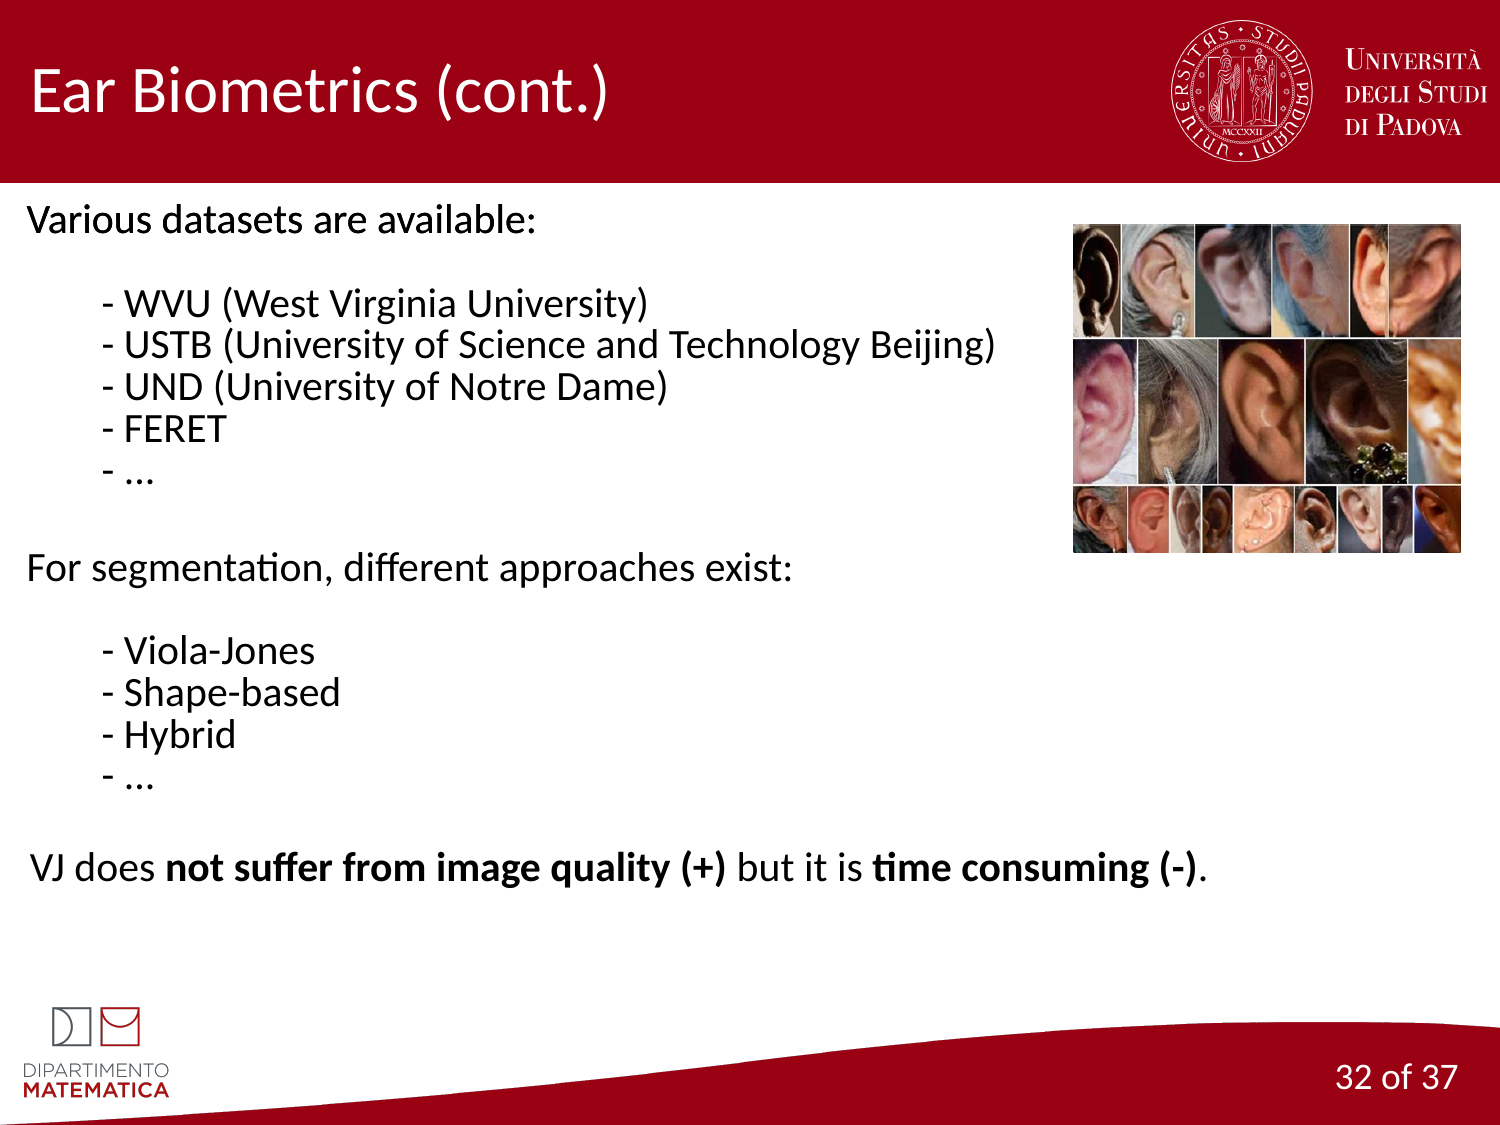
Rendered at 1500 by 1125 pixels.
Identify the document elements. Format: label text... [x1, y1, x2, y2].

text_box VJ does not suffer from image quality (+) but it is time consuming (-). [15, 843, 1291, 916]
picture [1171, 20, 1487, 162]
picture [1073, 224, 1461, 553]
text_box For segmentation, different approaches exist: - Viola-Jones - Shape-based - Hybrid - ... [11, 542, 991, 808]
picture [0, 1007, 1500, 1125]
title Ear Biometrics (cont.) [0, 0, 1159, 183]
text_box Various datasets are available: - WVU (West Virginia University) [11, 195, 991, 336]
text_box Various datasets are available: - USTB (University of Science and Technology Beijing) - UND (University of Notre Dame) - FERET - ... [11, 195, 1013, 503]
slide_number 32 of 37 [1136, 1044, 1474, 1104]
